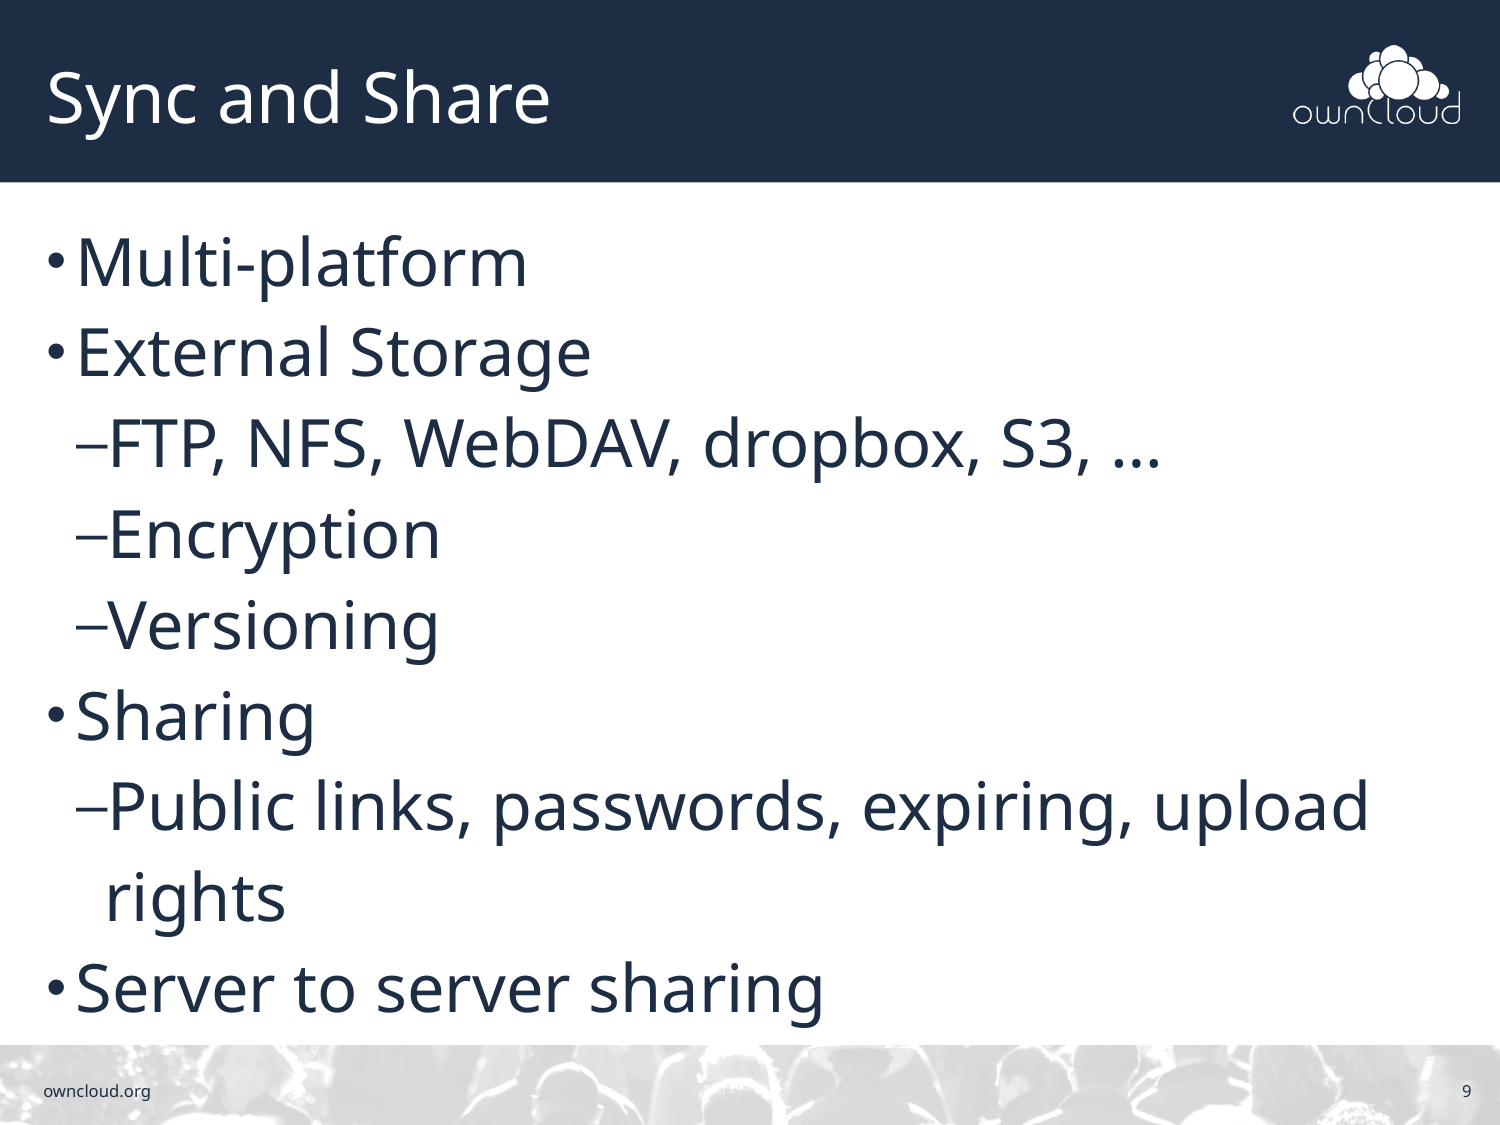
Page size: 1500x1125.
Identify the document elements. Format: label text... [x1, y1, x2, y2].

list Multi-platform External Storage FTP, NFS, WebDAV, dropbox, S3, … Encryption Versioning Sharing Public links, passwords, expiring, upload rights Server to server sharing [46, 214, 1465, 1026]
title Sync and Share [46, 5, 1258, 187]
picture [0, 1045, 1500, 1125]
picture [1293, 45, 1460, 124]
